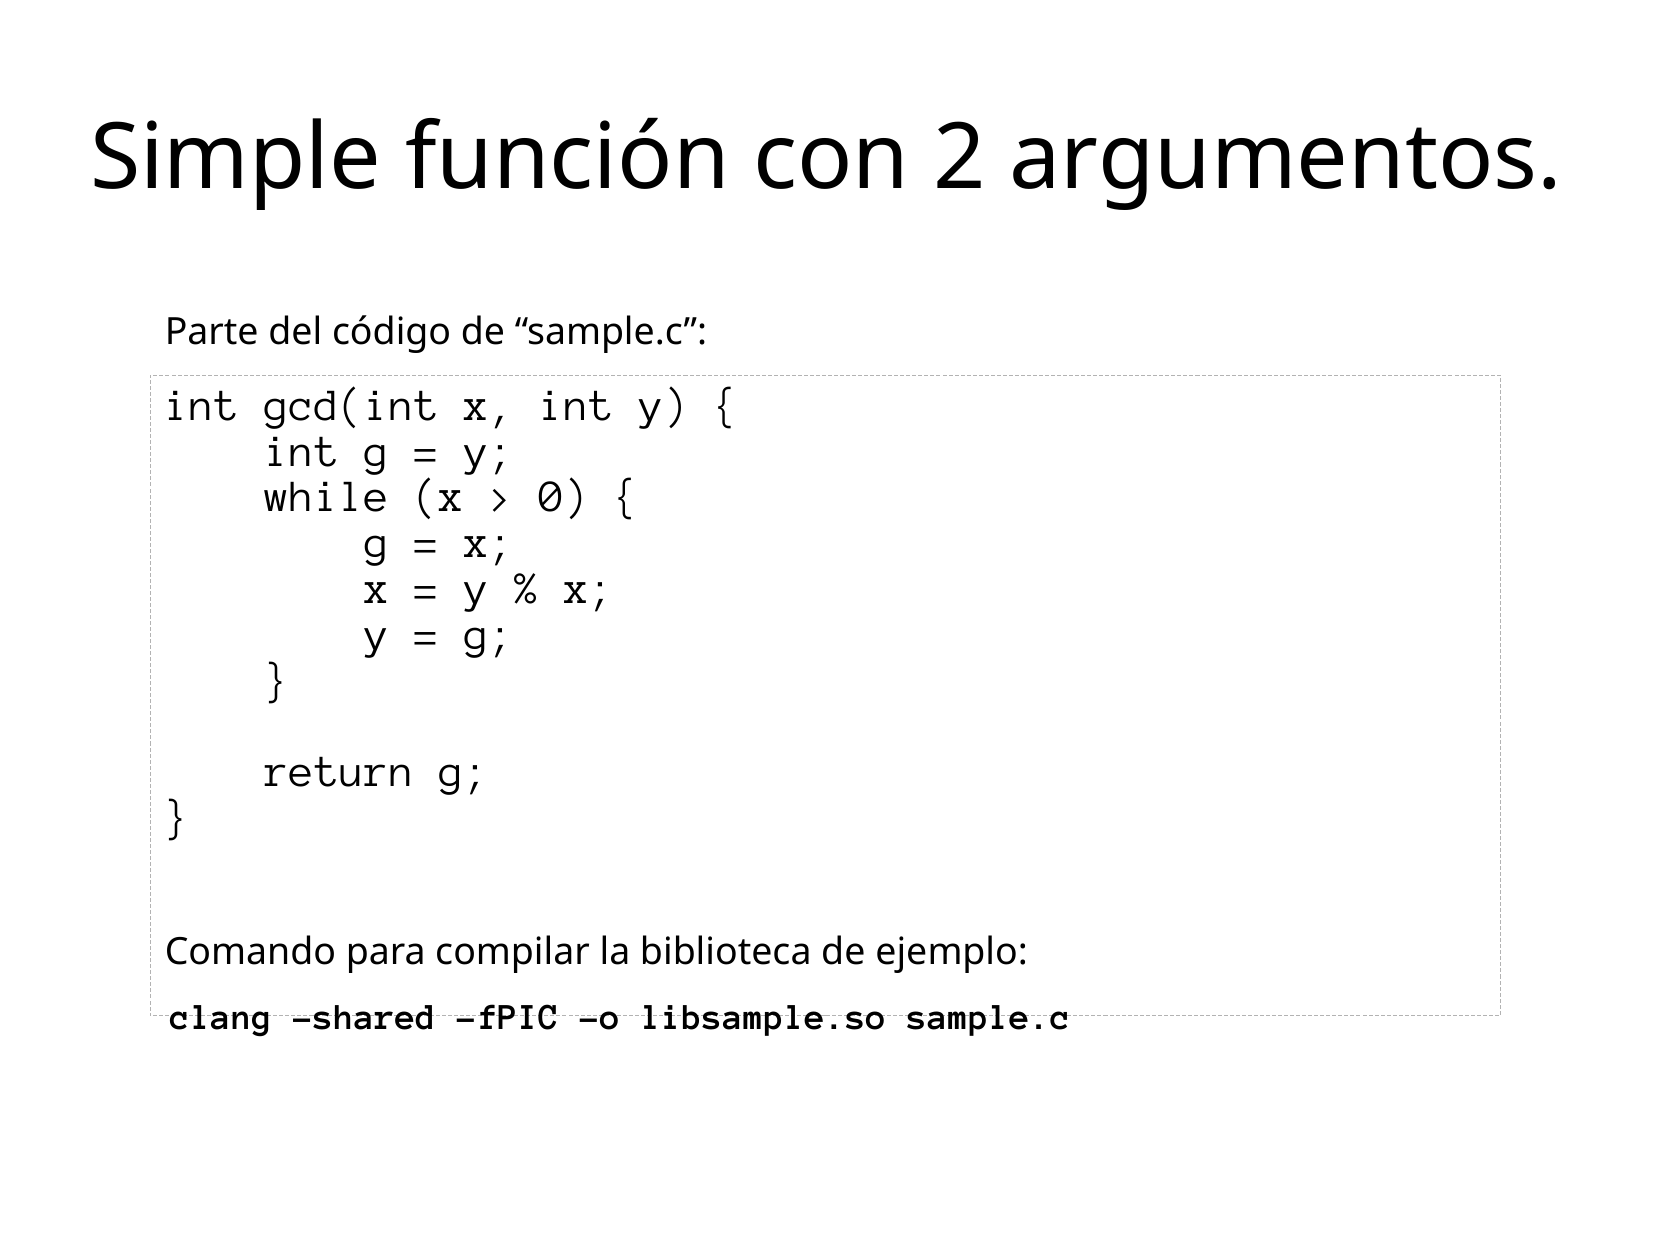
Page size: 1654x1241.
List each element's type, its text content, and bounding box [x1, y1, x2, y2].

text_box clang -shared -fPIC -o libsample.so sample.c [155, 991, 1261, 1049]
text_box Parte del código de “sample.c”: [150, 297, 673, 356]
text_box Comando para compilar la biblioteca de ejemplo: [150, 916, 964, 976]
title Simple función con 2 argumentos. [82, 49, 1571, 257]
text_box int gcd(int x, int y) { int g = y; while (x > 0) { g = x; x = y % x; y = g; } return g; } [150, 375, 1501, 848]
